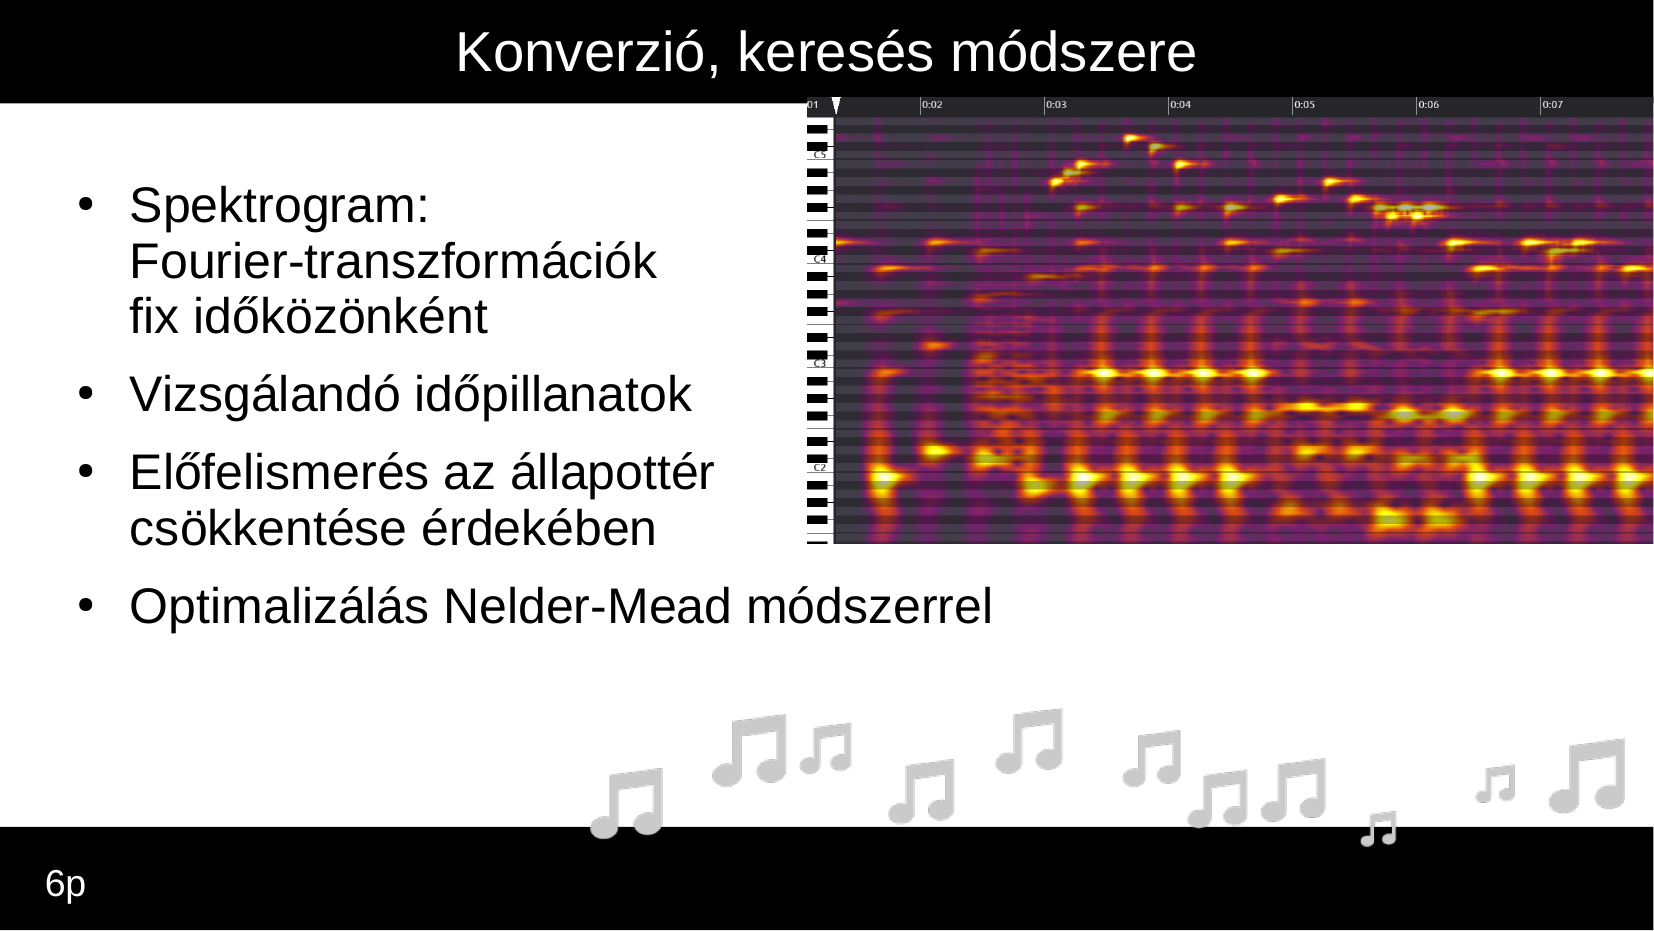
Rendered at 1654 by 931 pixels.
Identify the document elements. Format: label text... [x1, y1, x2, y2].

list Spektrogram: Fourier-transzformációk fix időközönként Vizsgálandó időpillanatok Előfelismerés az állapottér csökkentése érdekében Optimalizálás Nelder-Mead módszerrel [59, 177, 1595, 768]
title Konverzió, keresés módszere [59, 6, 1595, 98]
text_box 6p [30, 855, 106, 912]
picture [807, 97, 1654, 544]
